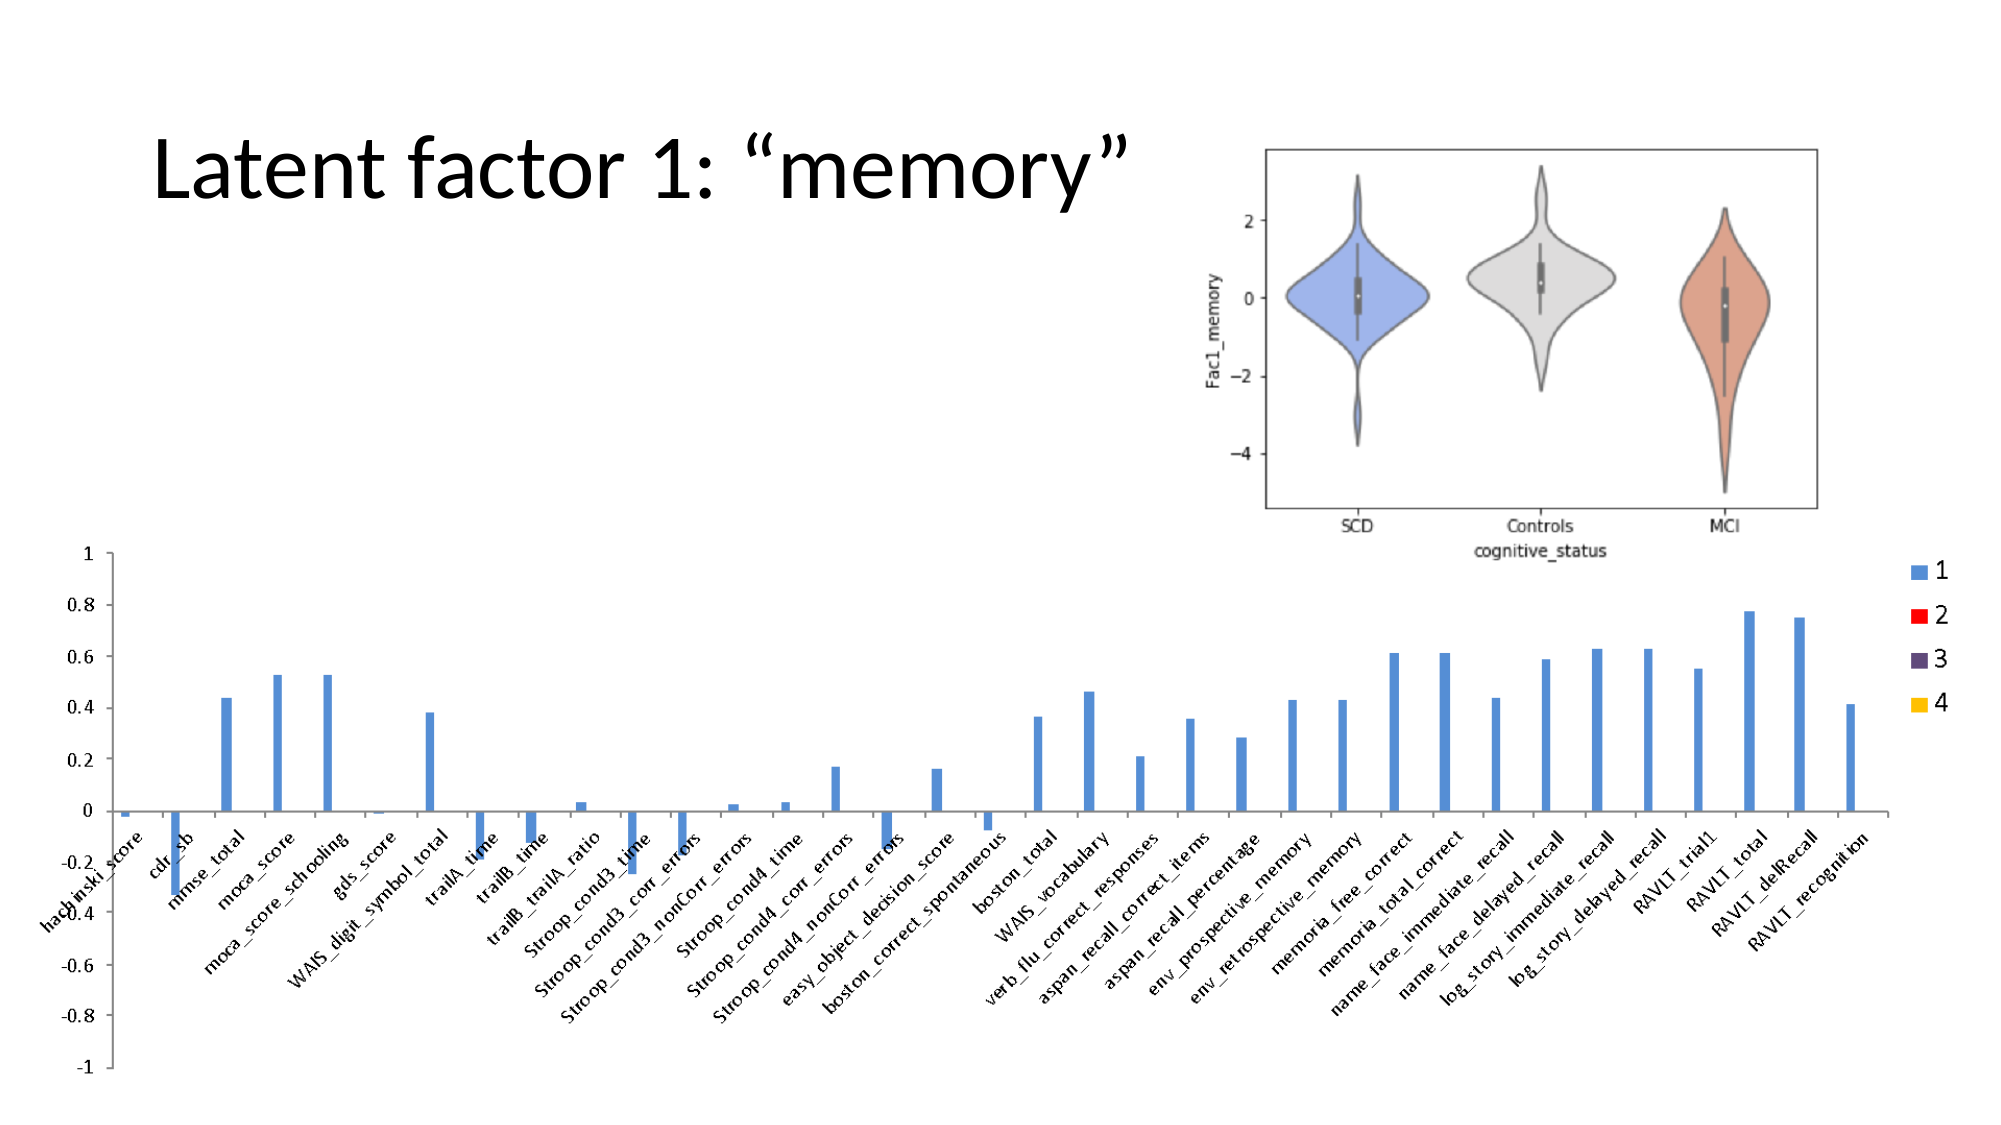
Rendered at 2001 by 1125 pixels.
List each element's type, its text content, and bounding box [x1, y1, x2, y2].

title Latent factor 1: “memory” [137, 59, 1863, 278]
picture [20, 127, 1980, 1087]
